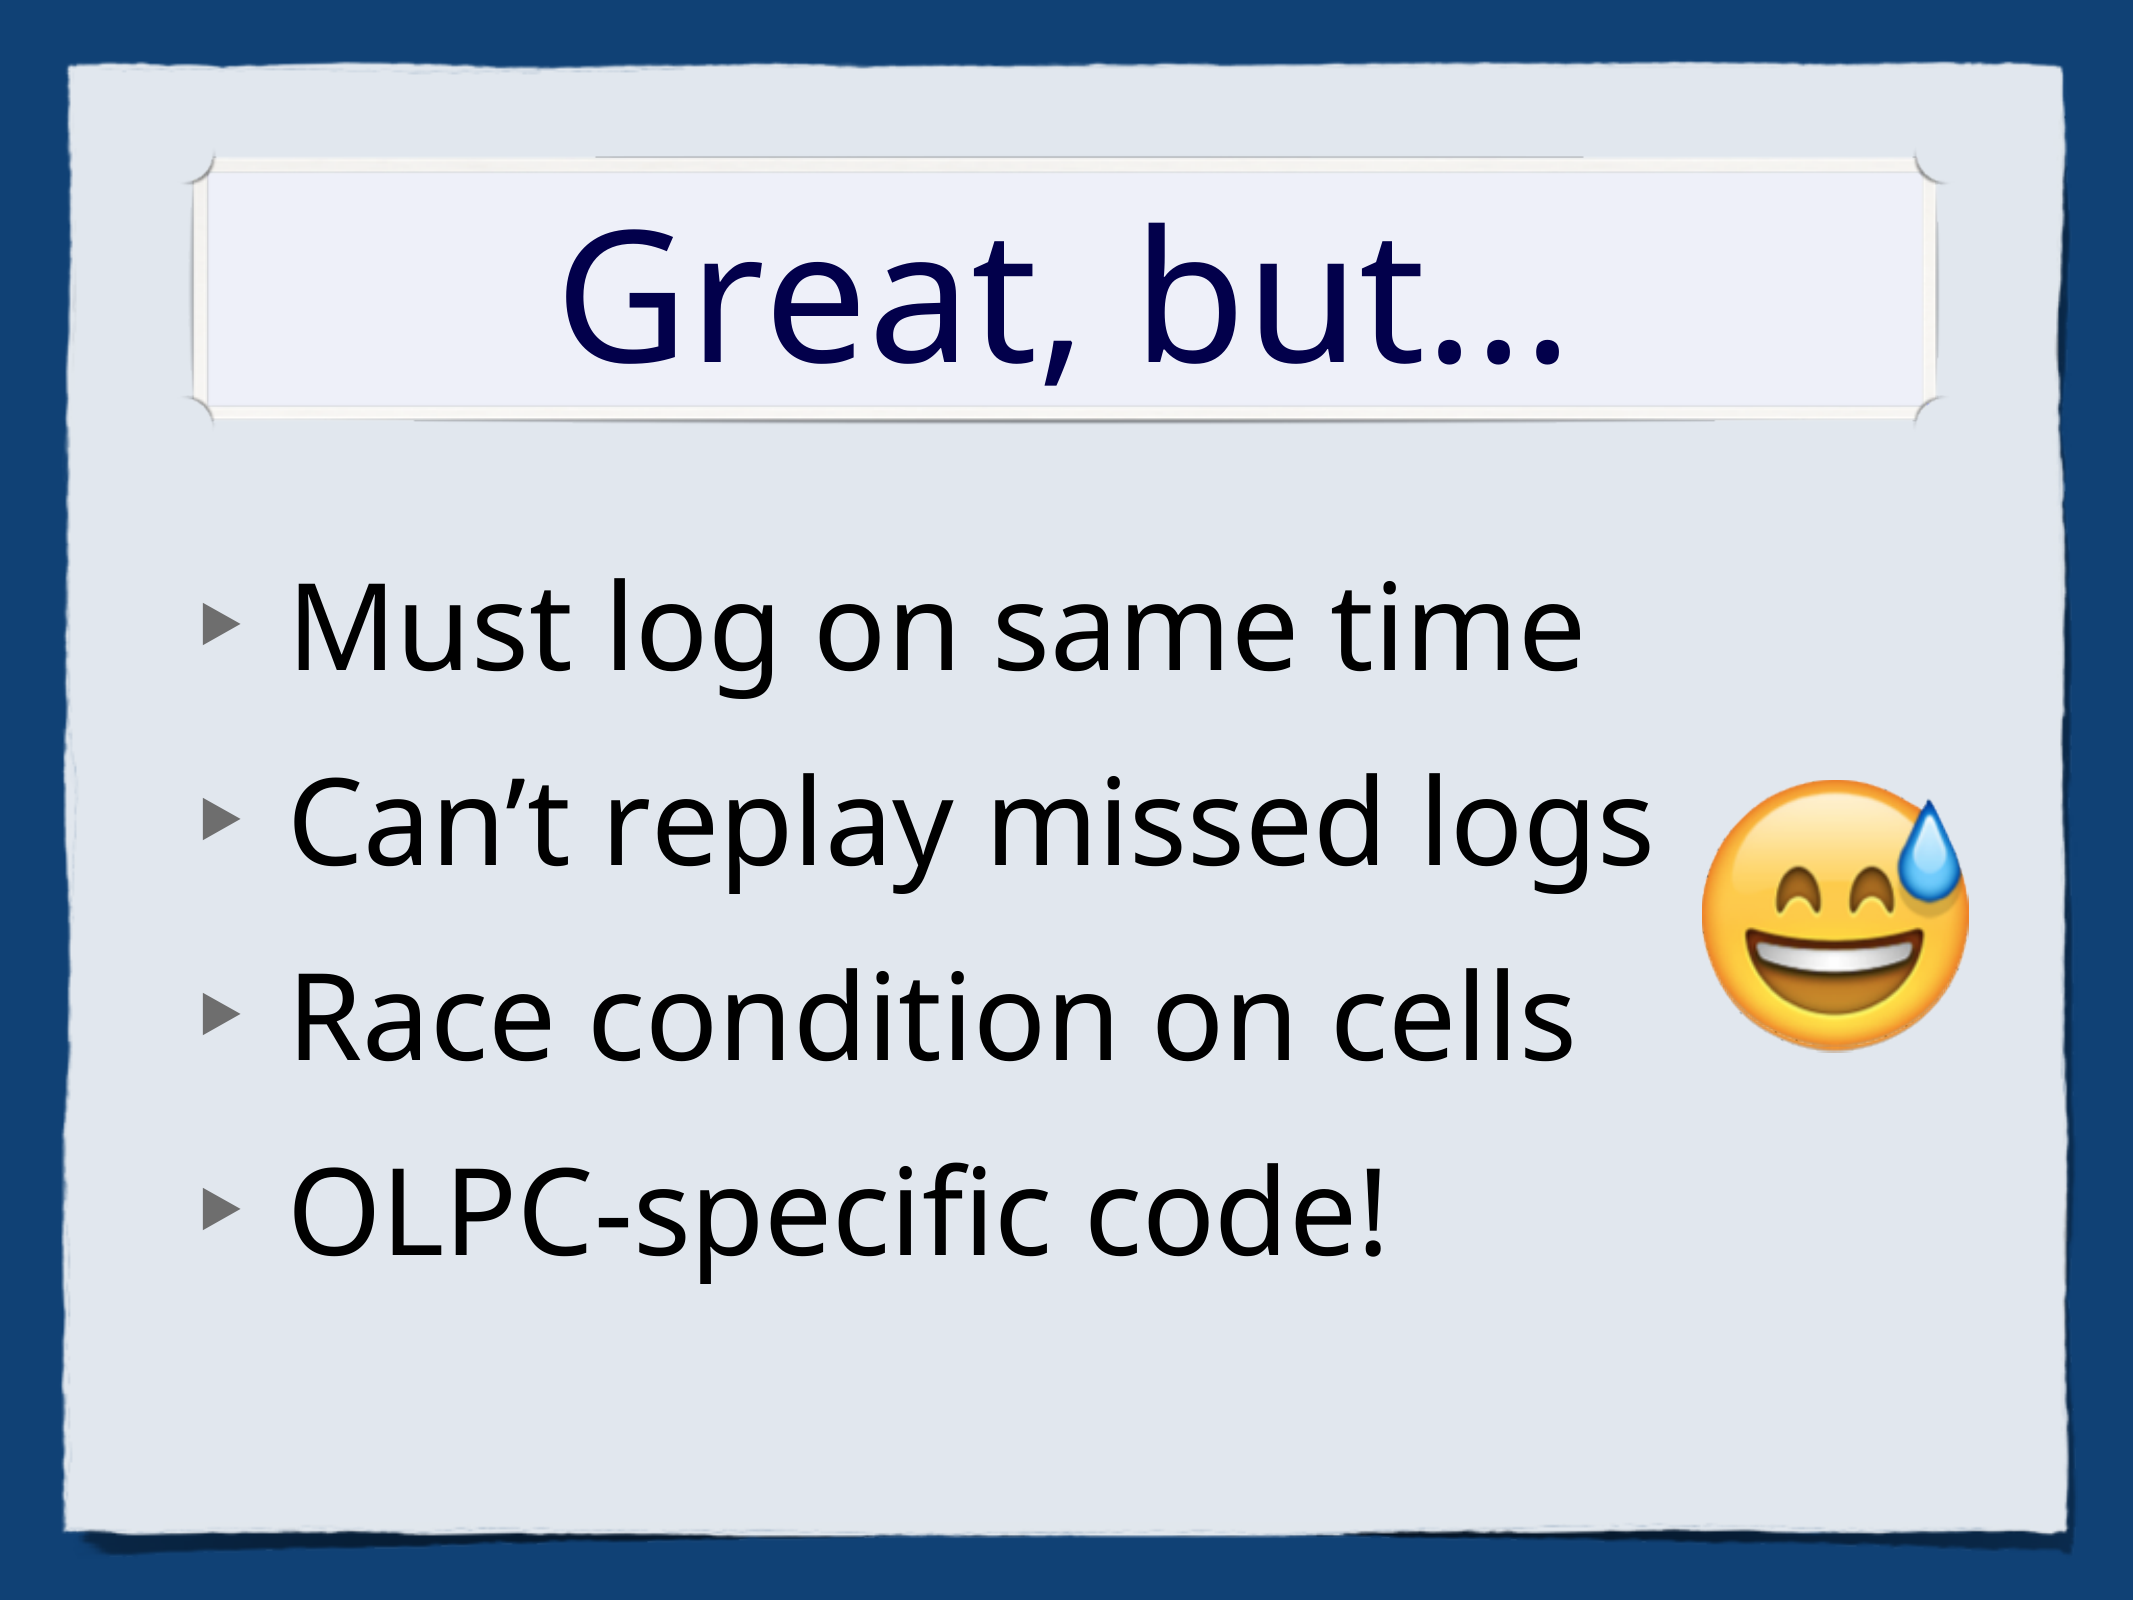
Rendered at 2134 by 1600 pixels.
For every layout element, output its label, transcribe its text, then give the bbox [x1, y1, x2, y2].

picture [54, 52, 2078, 1559]
text_box Must log on same time Can’t replay missed logs Race condition on cells OLPC-specific code! [193, 535, 1669, 1294]
